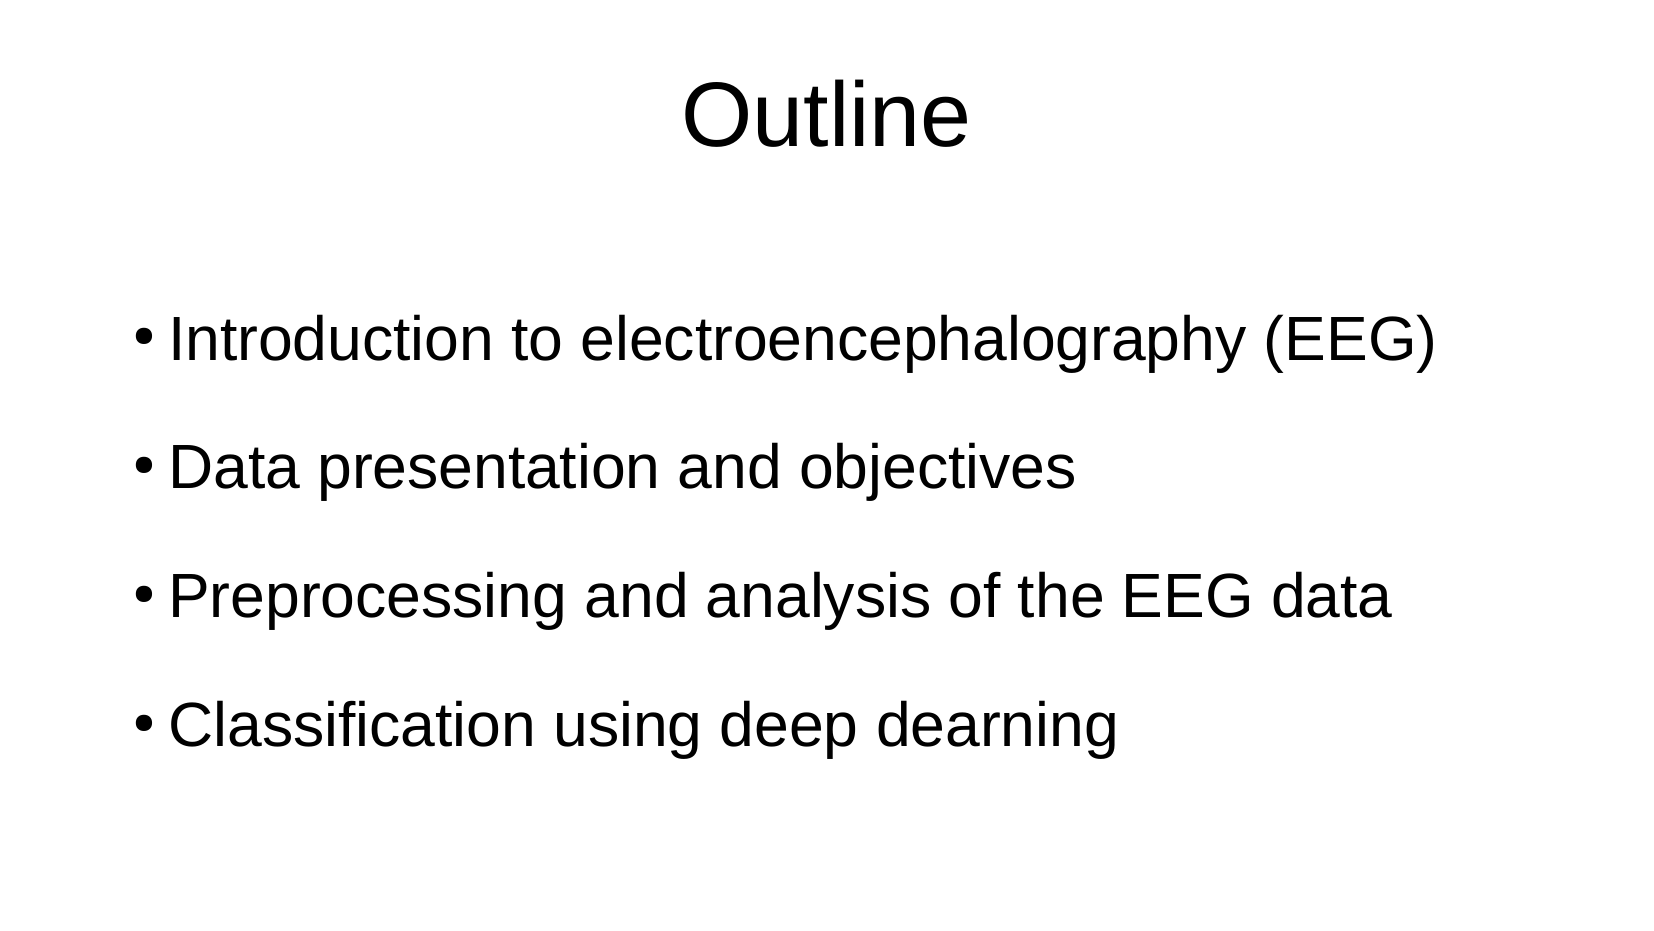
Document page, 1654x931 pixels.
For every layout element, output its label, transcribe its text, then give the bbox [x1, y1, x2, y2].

text_box Introduction to electroencephalography (EEG) Data presentation and objectives Preprocessing and analysis of the EEG data Classification using deep dearning [118, 236, 1536, 827]
title Outline [82, 37, 1571, 193]
